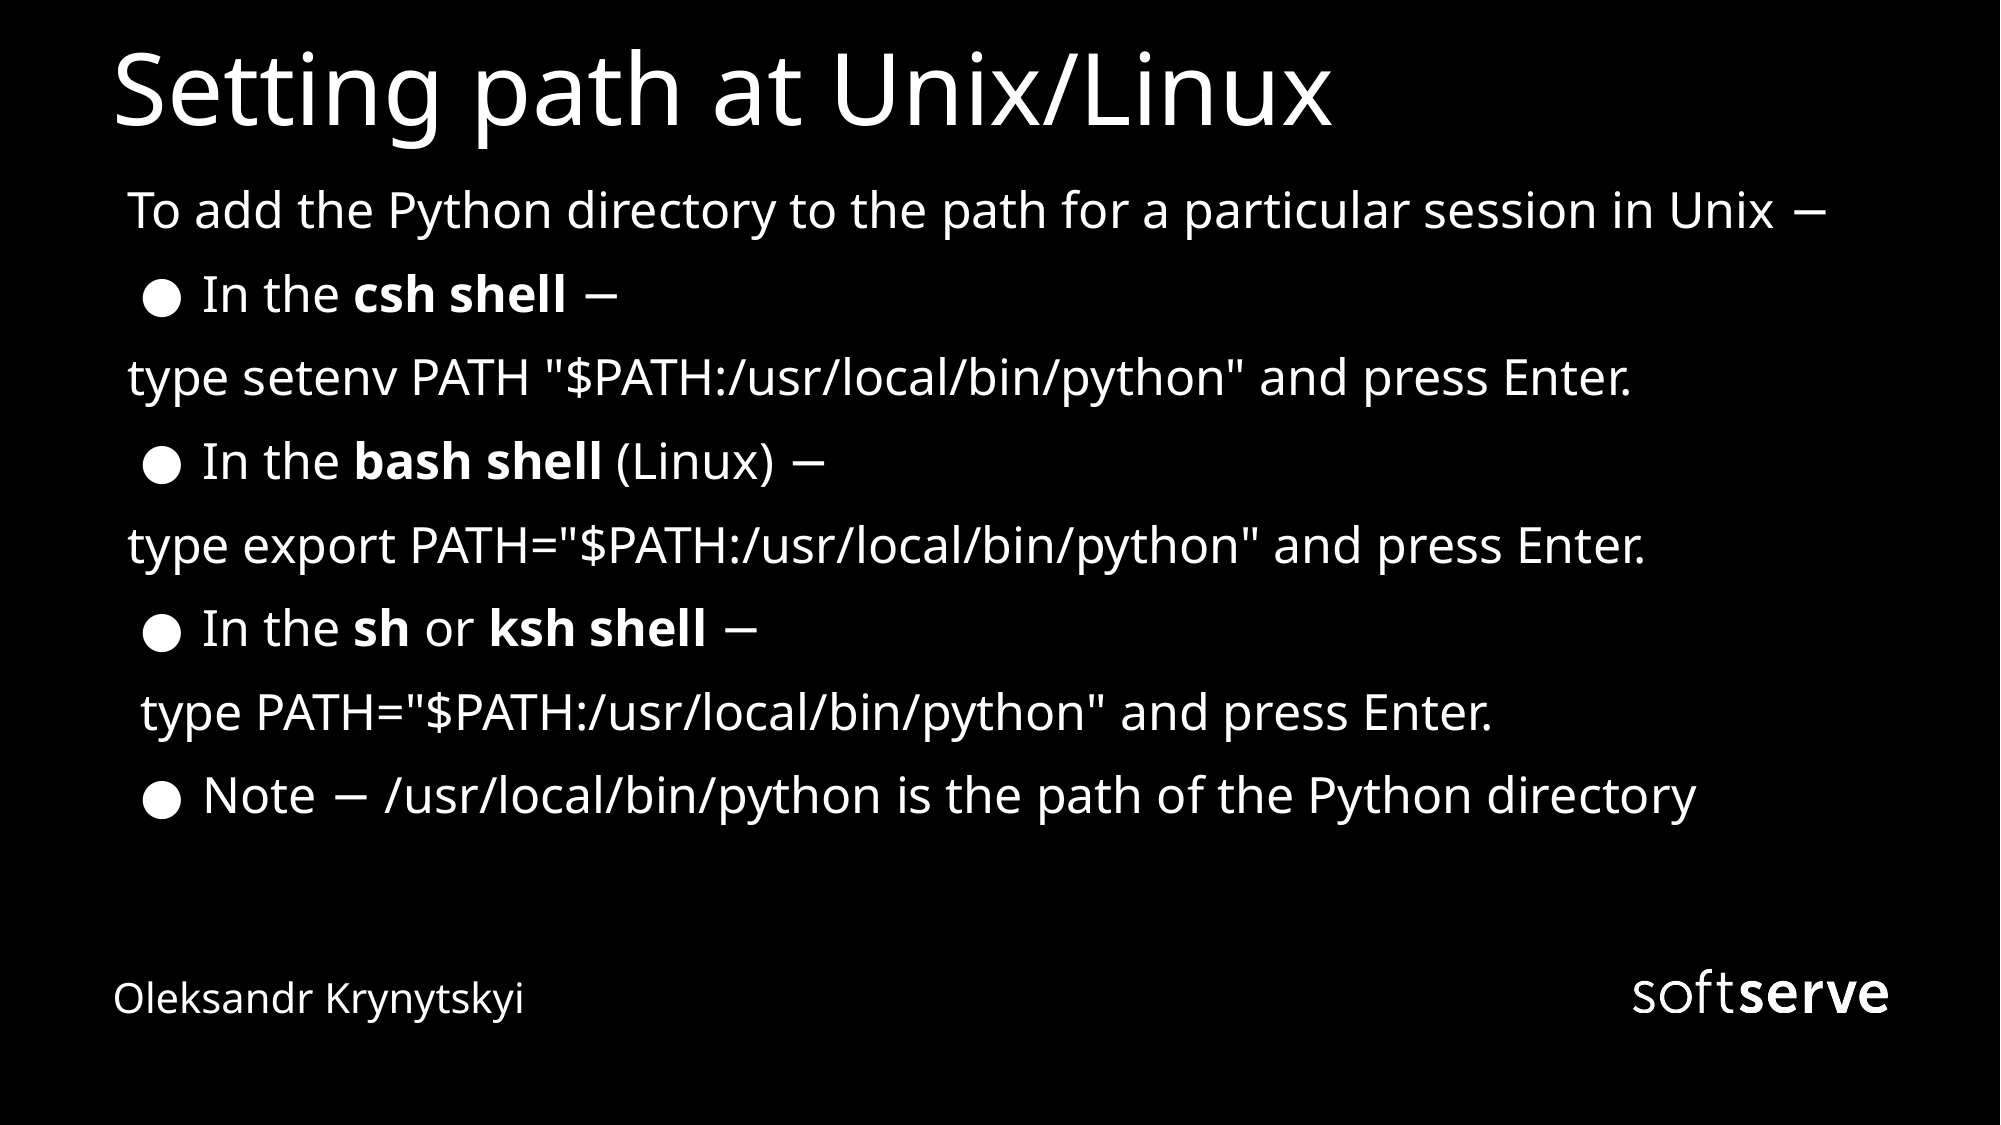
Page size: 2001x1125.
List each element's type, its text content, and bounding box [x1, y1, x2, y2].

picture [1633, 968, 1888, 1013]
list Oleksandr Krynytskyi [112, 970, 682, 1019]
text_box To add the Python directory to the path for a particular session in Unix − In the csh shell − type setenv PATH "$PATH:/usr/local/bin/python" and press Enter. In the bash shell (Linux) − type export PATH="$PATH:/usr/local/bin/python" and press Enter. In the sh or ksh shell − type PATH="$PATH:/usr/local/bin/python" and press Enter. Note − /usr/local/bin/python is the path of the Python directory [112, 154, 1888, 900]
title Setting path at Unix/Linux [112, 33, 1888, 154]
